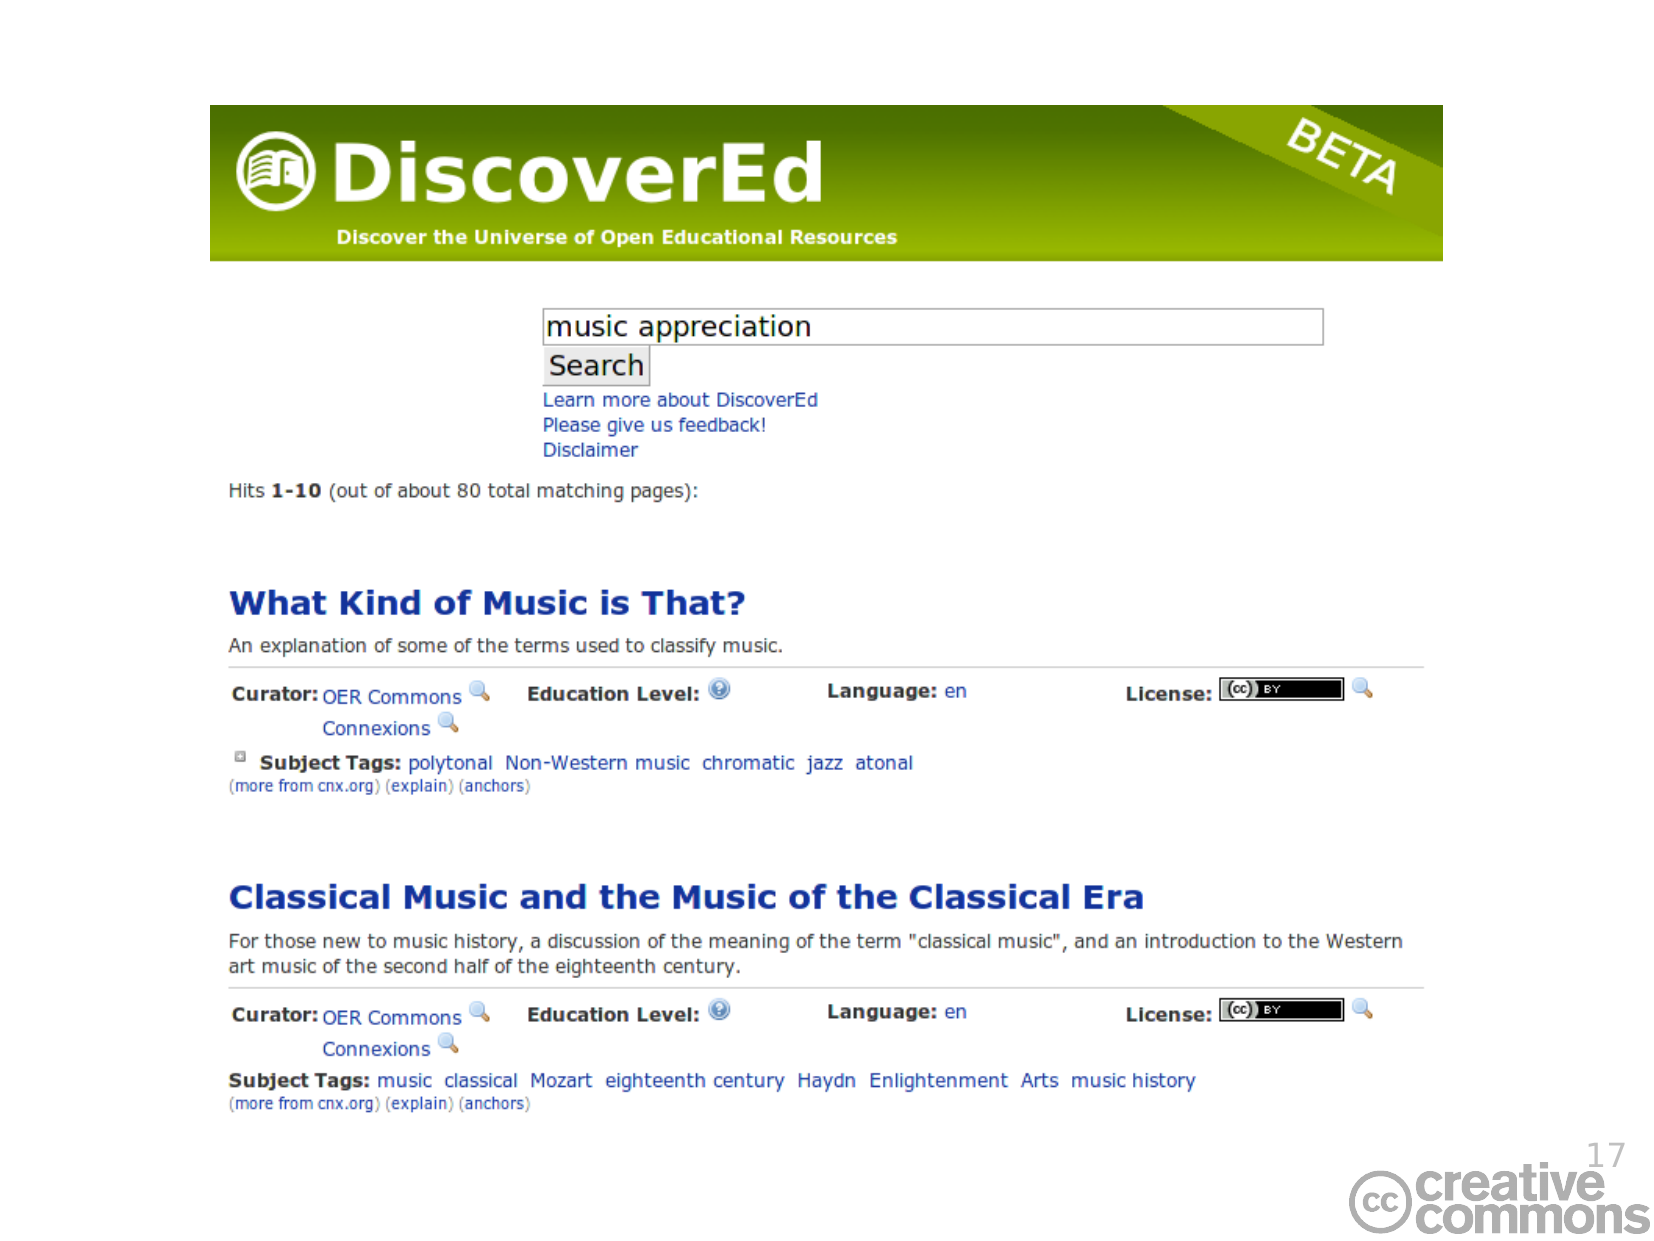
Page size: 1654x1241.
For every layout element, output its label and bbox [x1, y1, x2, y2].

picture [1349, 1162, 1650, 1234]
picture [210, 105, 1443, 1136]
